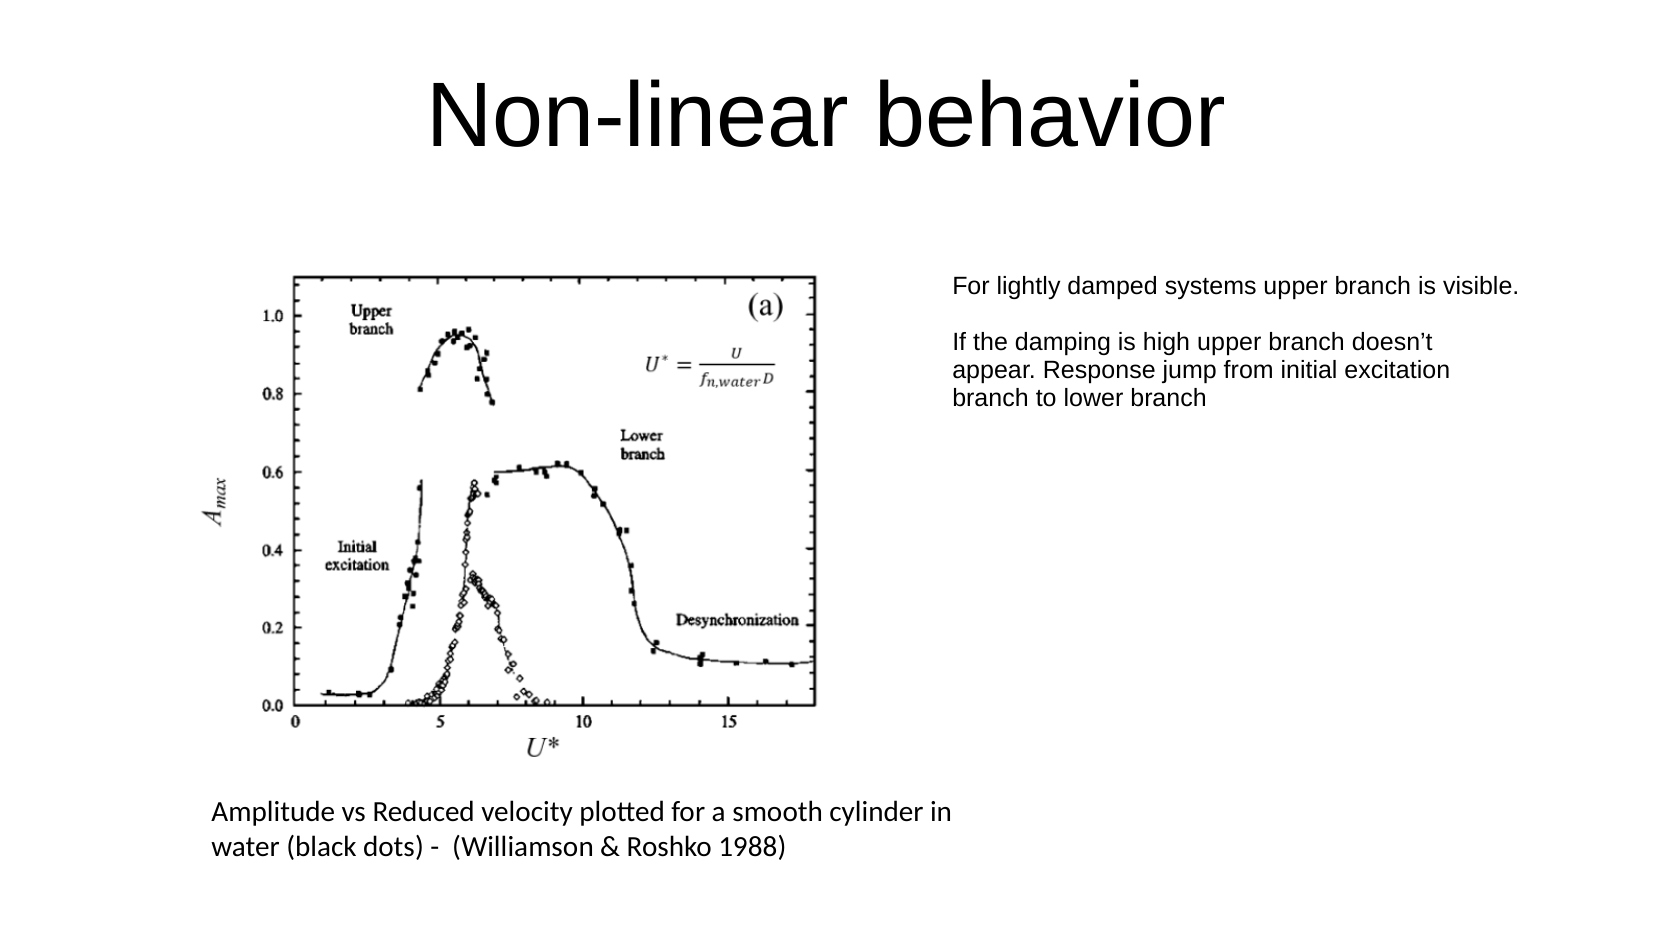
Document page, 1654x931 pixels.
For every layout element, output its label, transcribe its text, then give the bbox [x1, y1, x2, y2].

title Non-linear behavior [82, 37, 1571, 193]
picture [187, 224, 882, 785]
text_box Amplitude vs Reduced velocity plotted for a smooth cylinder in water (black dots) - (Williamson & Roshko 1988) [196, 784, 976, 870]
text_box For lightly damped systems upper branch is visible. If the damping is high upper branch doesn’t appear. Response jump from initial excitation branch to lower branch [937, 264, 1538, 715]
